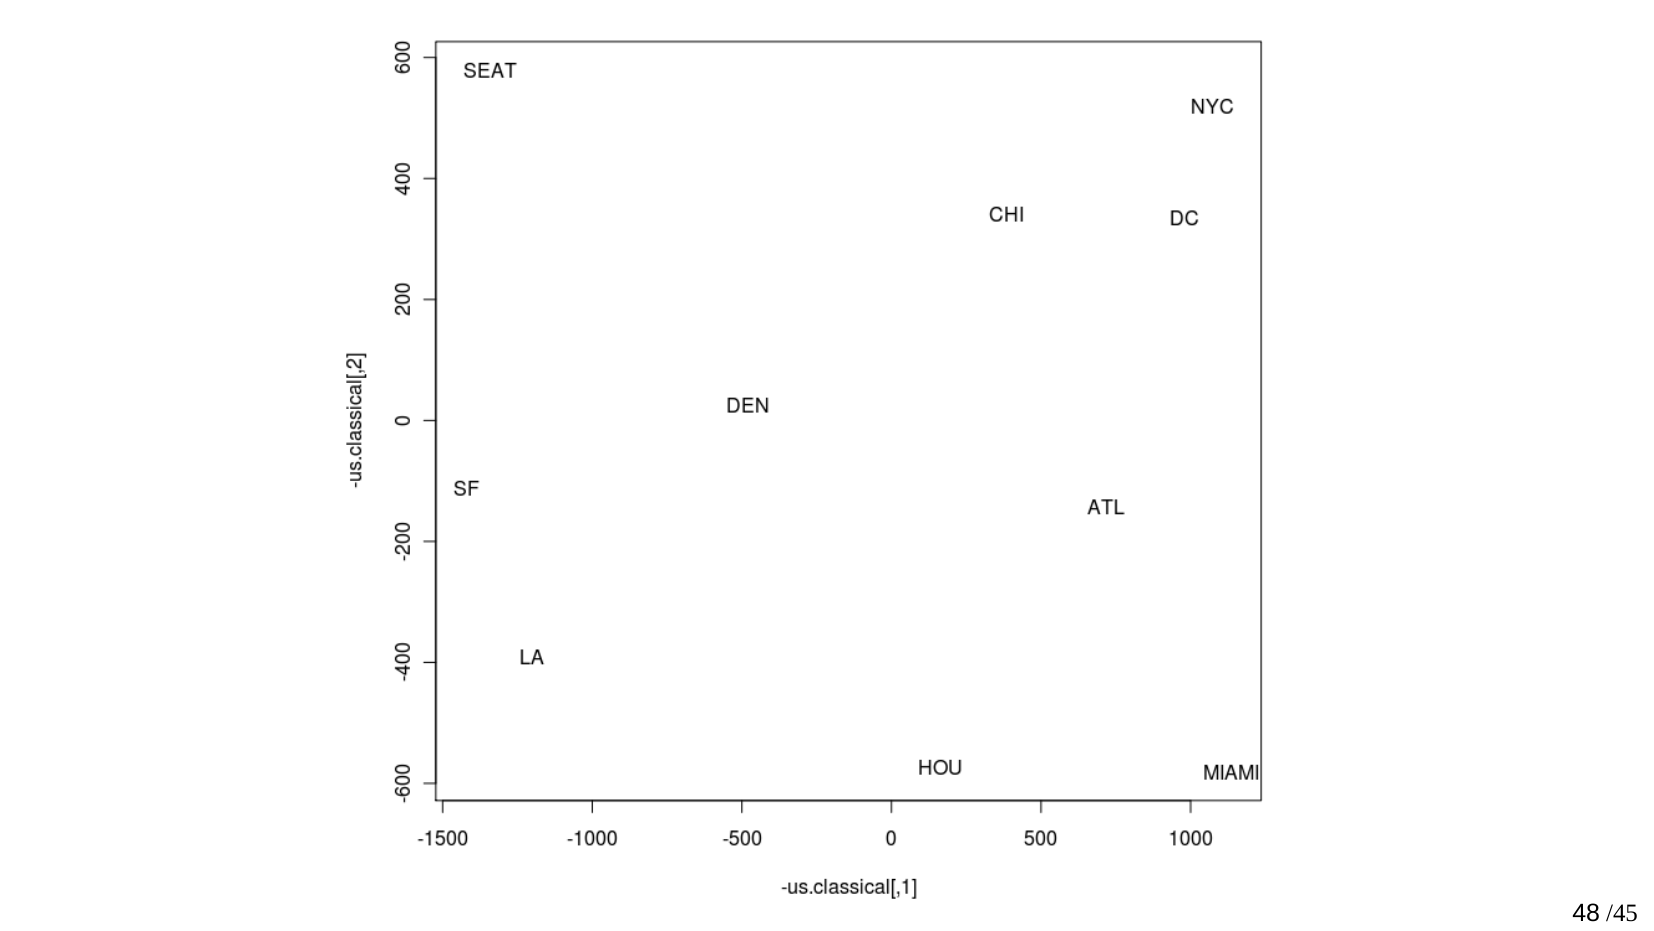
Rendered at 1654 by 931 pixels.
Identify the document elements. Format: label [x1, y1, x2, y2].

picture [344, 27, 1273, 910]
